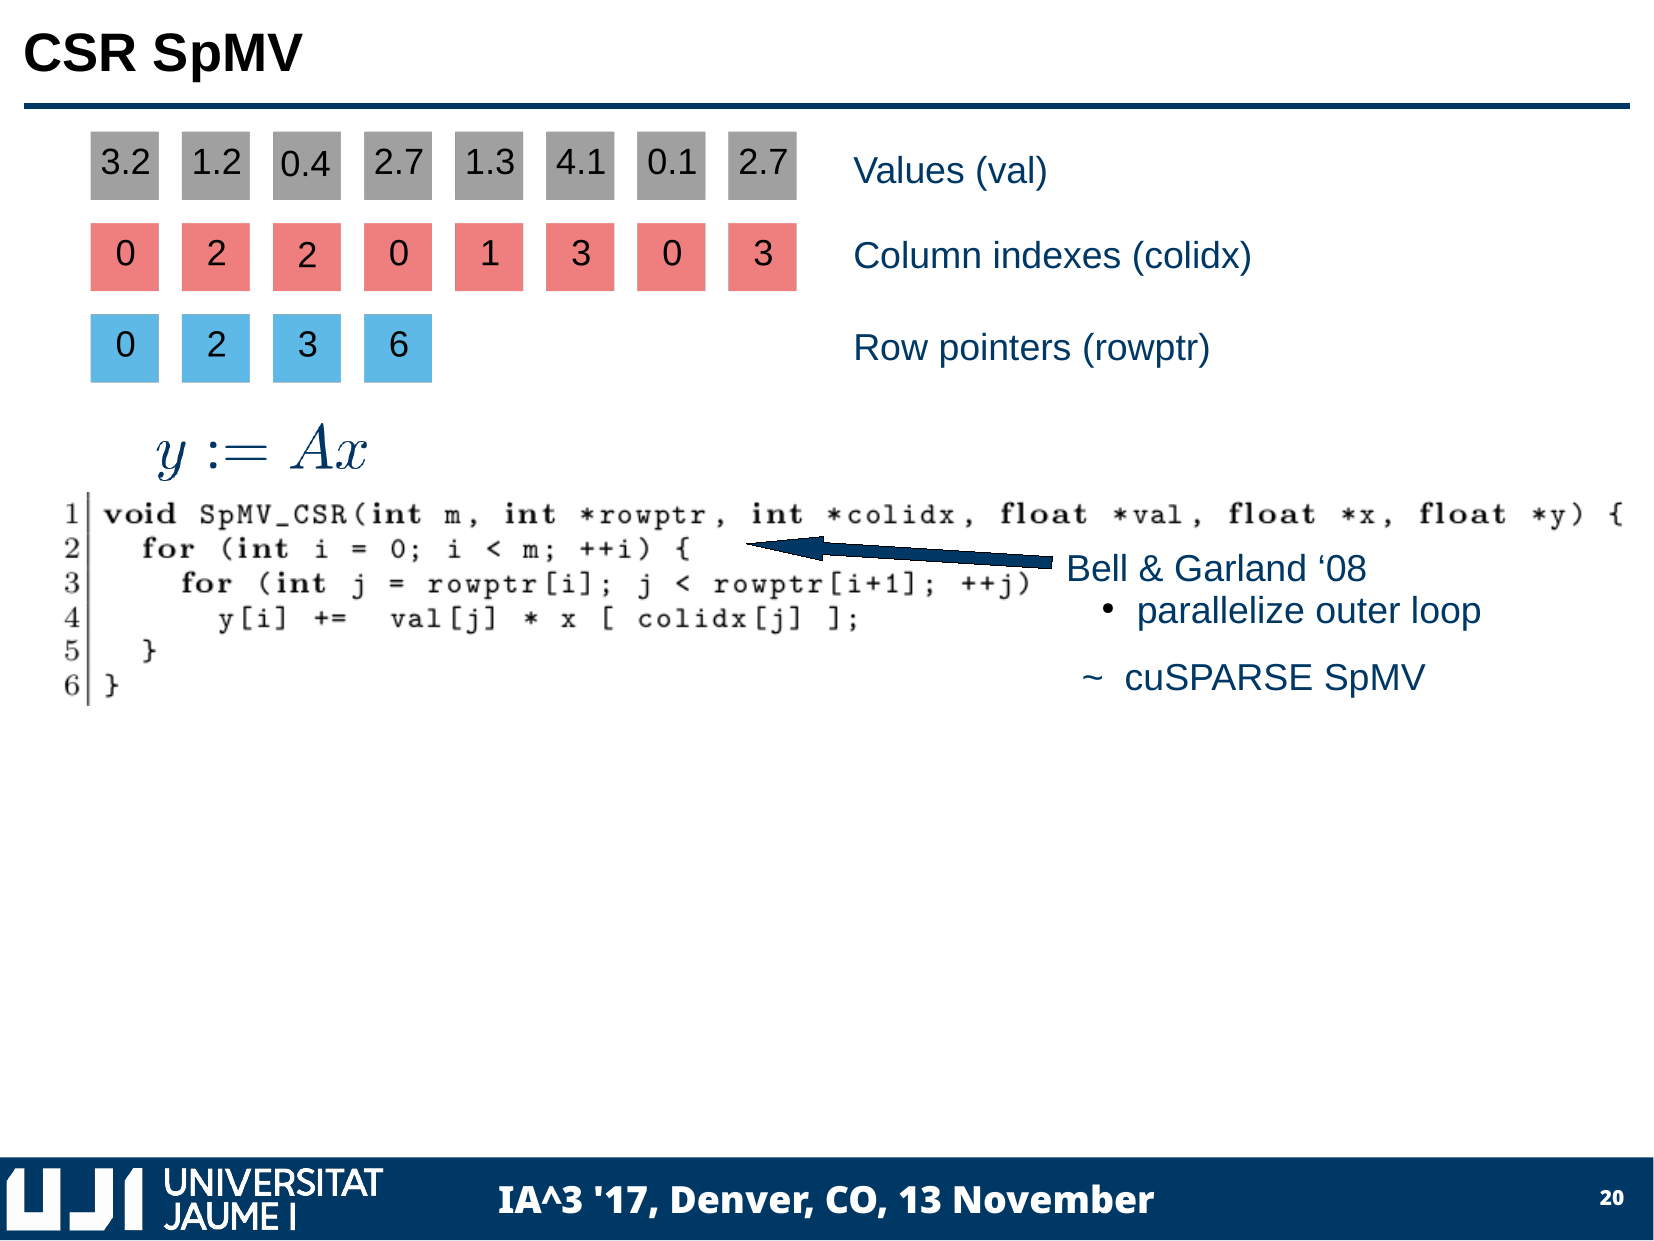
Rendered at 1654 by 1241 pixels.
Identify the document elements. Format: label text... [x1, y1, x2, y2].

title CSR SpMV [23, 0, 1630, 107]
picture [0, 1158, 390, 1241]
picture [83, 124, 804, 390]
picture [156, 423, 367, 481]
text_box ~ cuSPARSE SpMV [1067, 648, 1441, 706]
text_box Row pointers (rowptr) [838, 318, 1226, 376]
picture [56, 492, 1630, 706]
text_box Values (val) [838, 141, 1063, 199]
text_box Bell & Garland ‘08 parallelize outer loop [1051, 539, 1497, 639]
text_box Column indexes (colidx) [838, 227, 1268, 284]
text_box [746, 536, 1053, 569]
